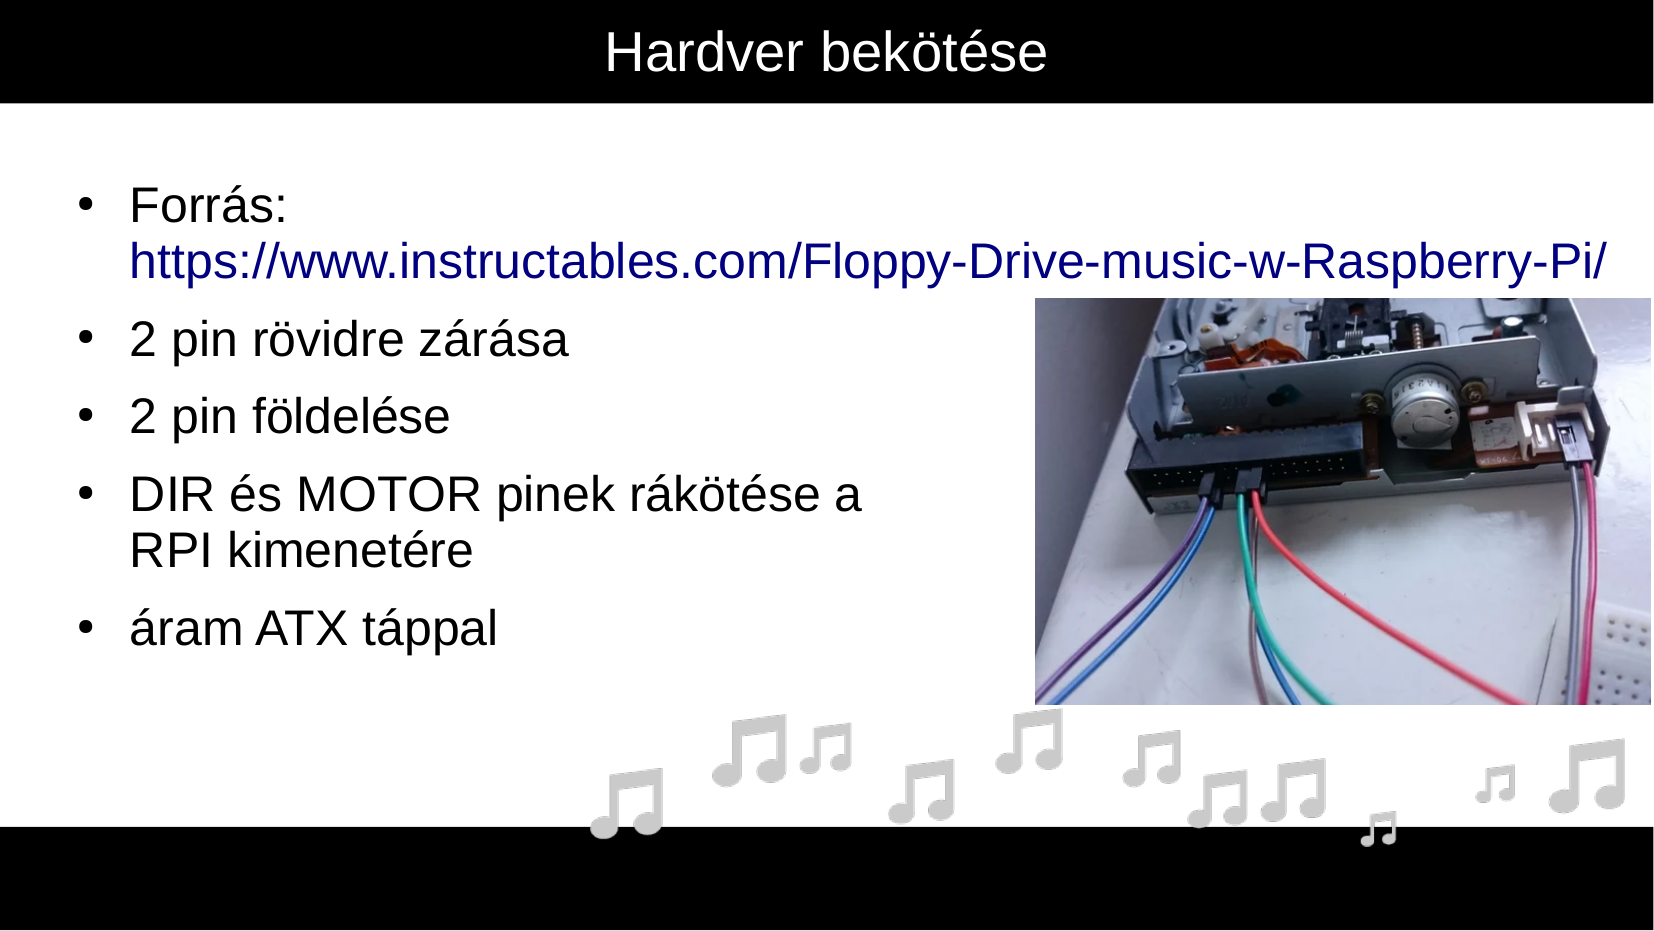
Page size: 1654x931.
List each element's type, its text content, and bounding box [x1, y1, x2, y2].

picture [1035, 298, 1651, 706]
list Forrás: https://www.instructables.com/Floppy-Drive-music-w-Raspberry-Pi/ 2 pin rövidre zárása 2 pin földelése DIR és MOTOR pinek rákötése a RPI kimenetére áram ATX táppal [59, 177, 1621, 768]
title Hardver bekötése [59, 6, 1595, 98]
